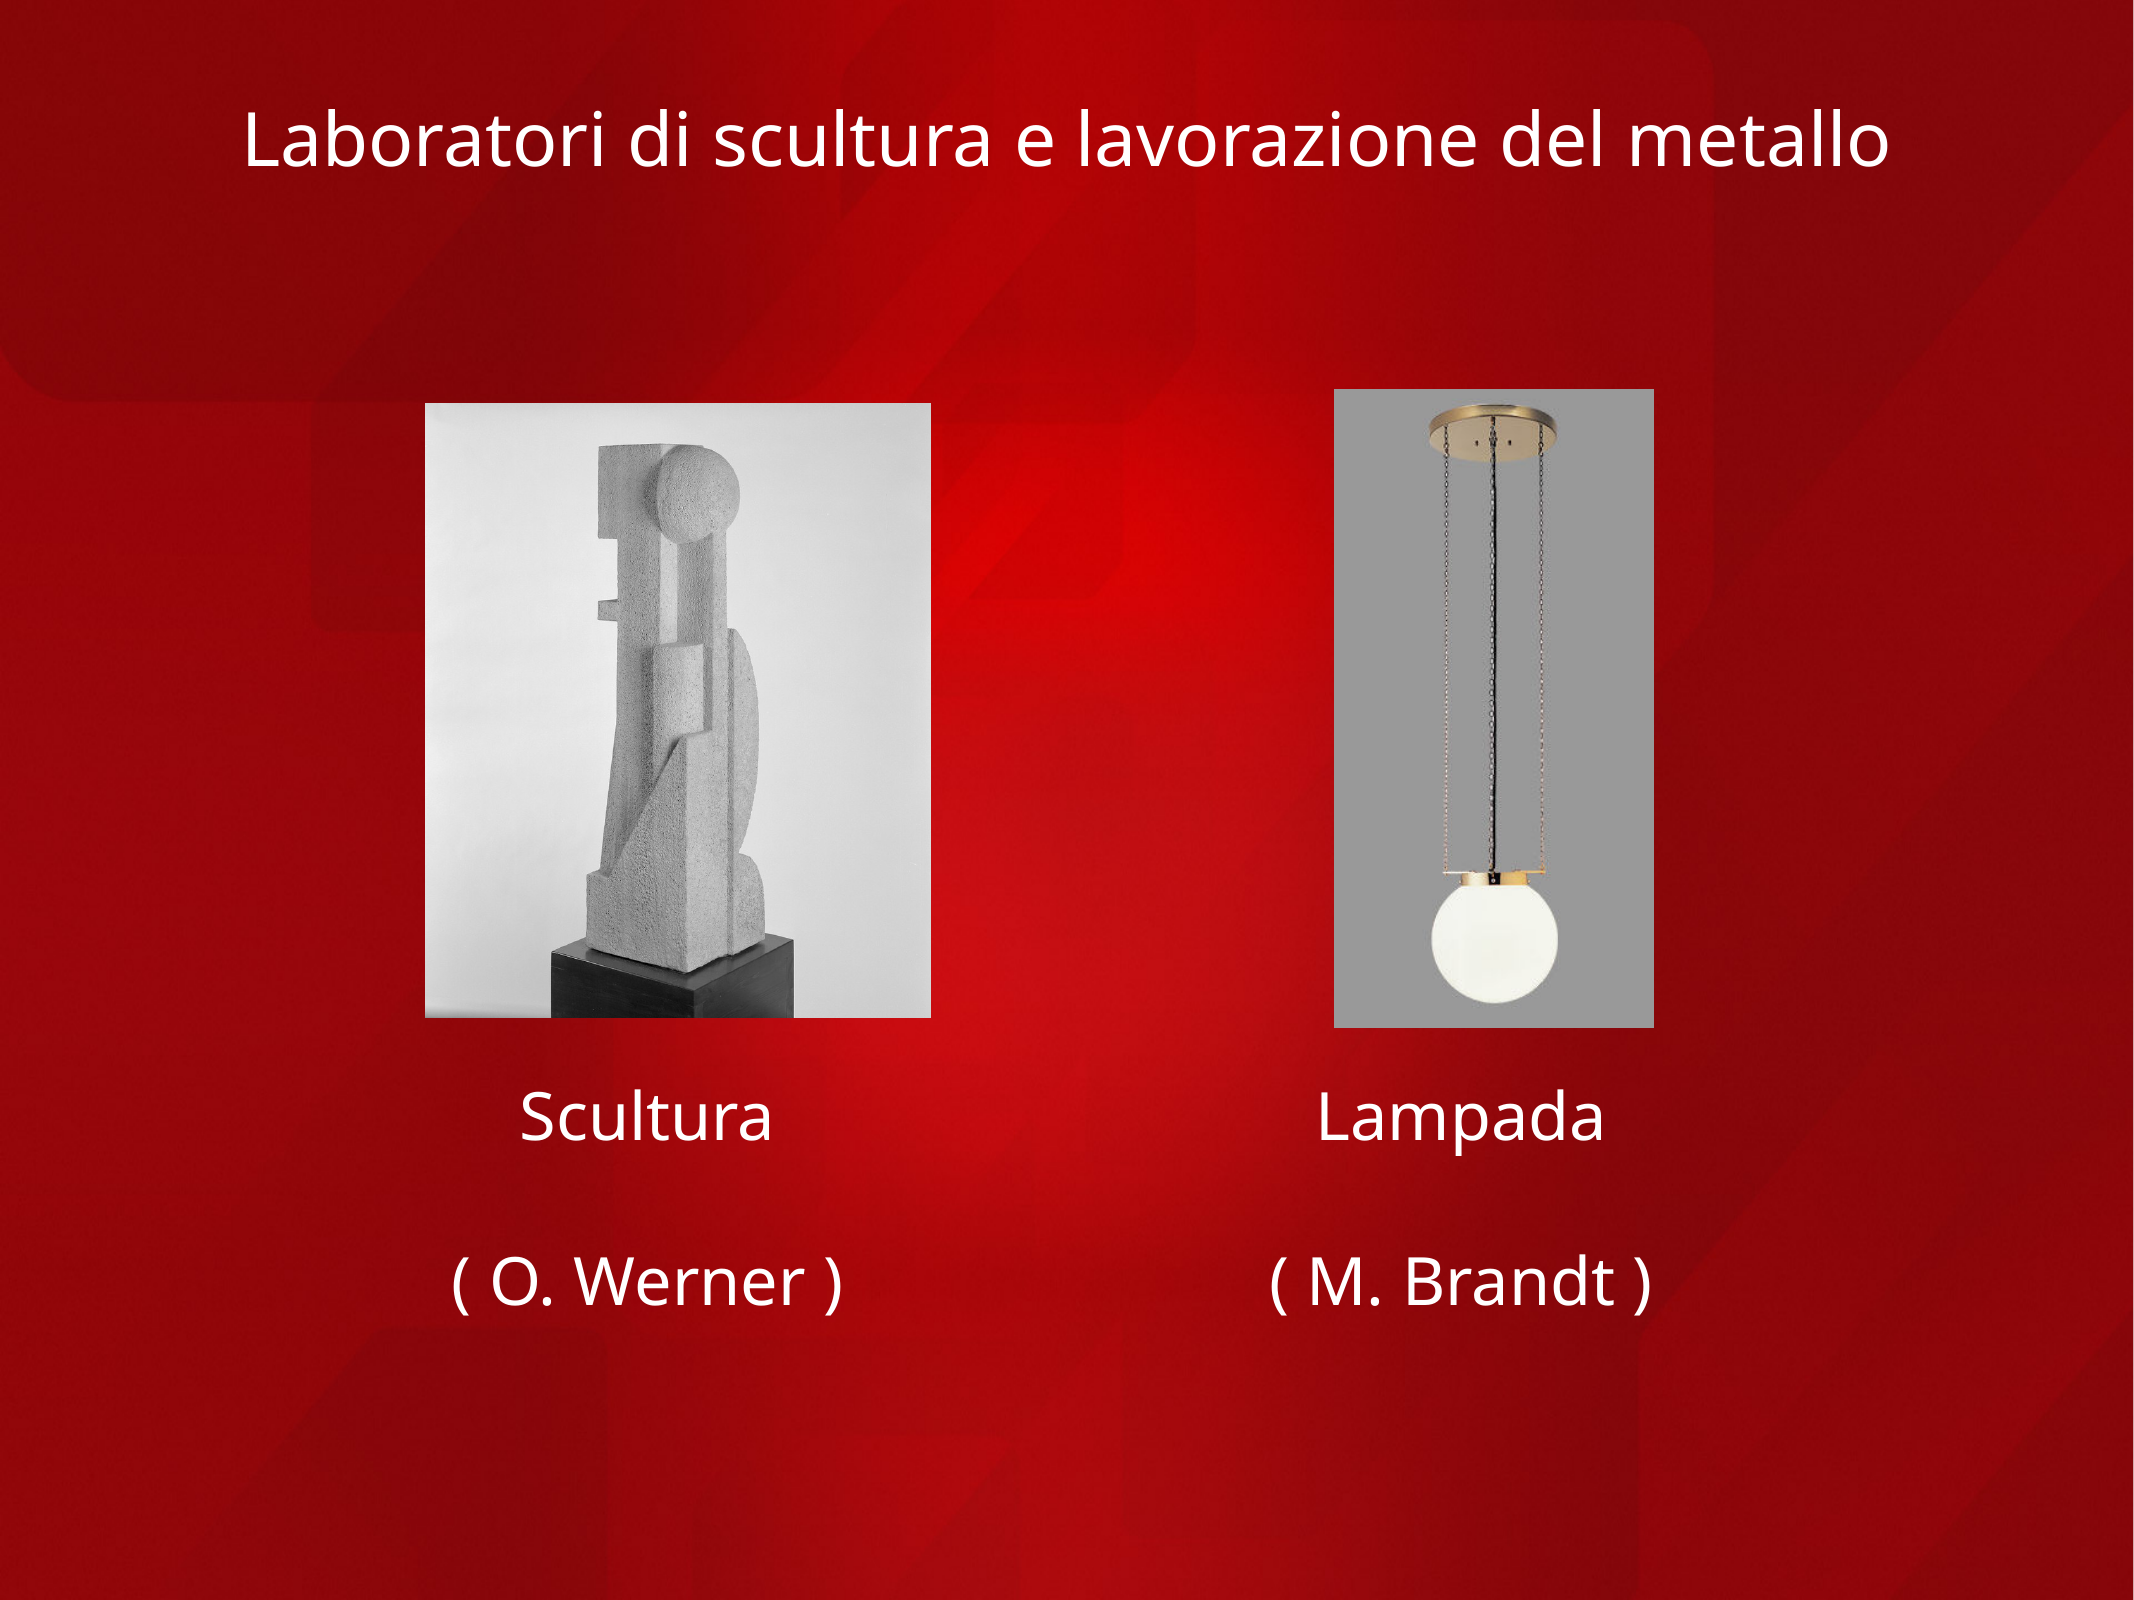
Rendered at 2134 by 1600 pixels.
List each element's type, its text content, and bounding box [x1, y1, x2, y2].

text_box Scultura ( O. Werner ) [437, 1061, 897, 1301]
text_box Lampada ( M. Brandt ) [1254, 1061, 1725, 1301]
text_box Laboratori di scultura e lavorazione del metallo [232, 82, 1902, 190]
picture [0, 0, 2134, 1600]
